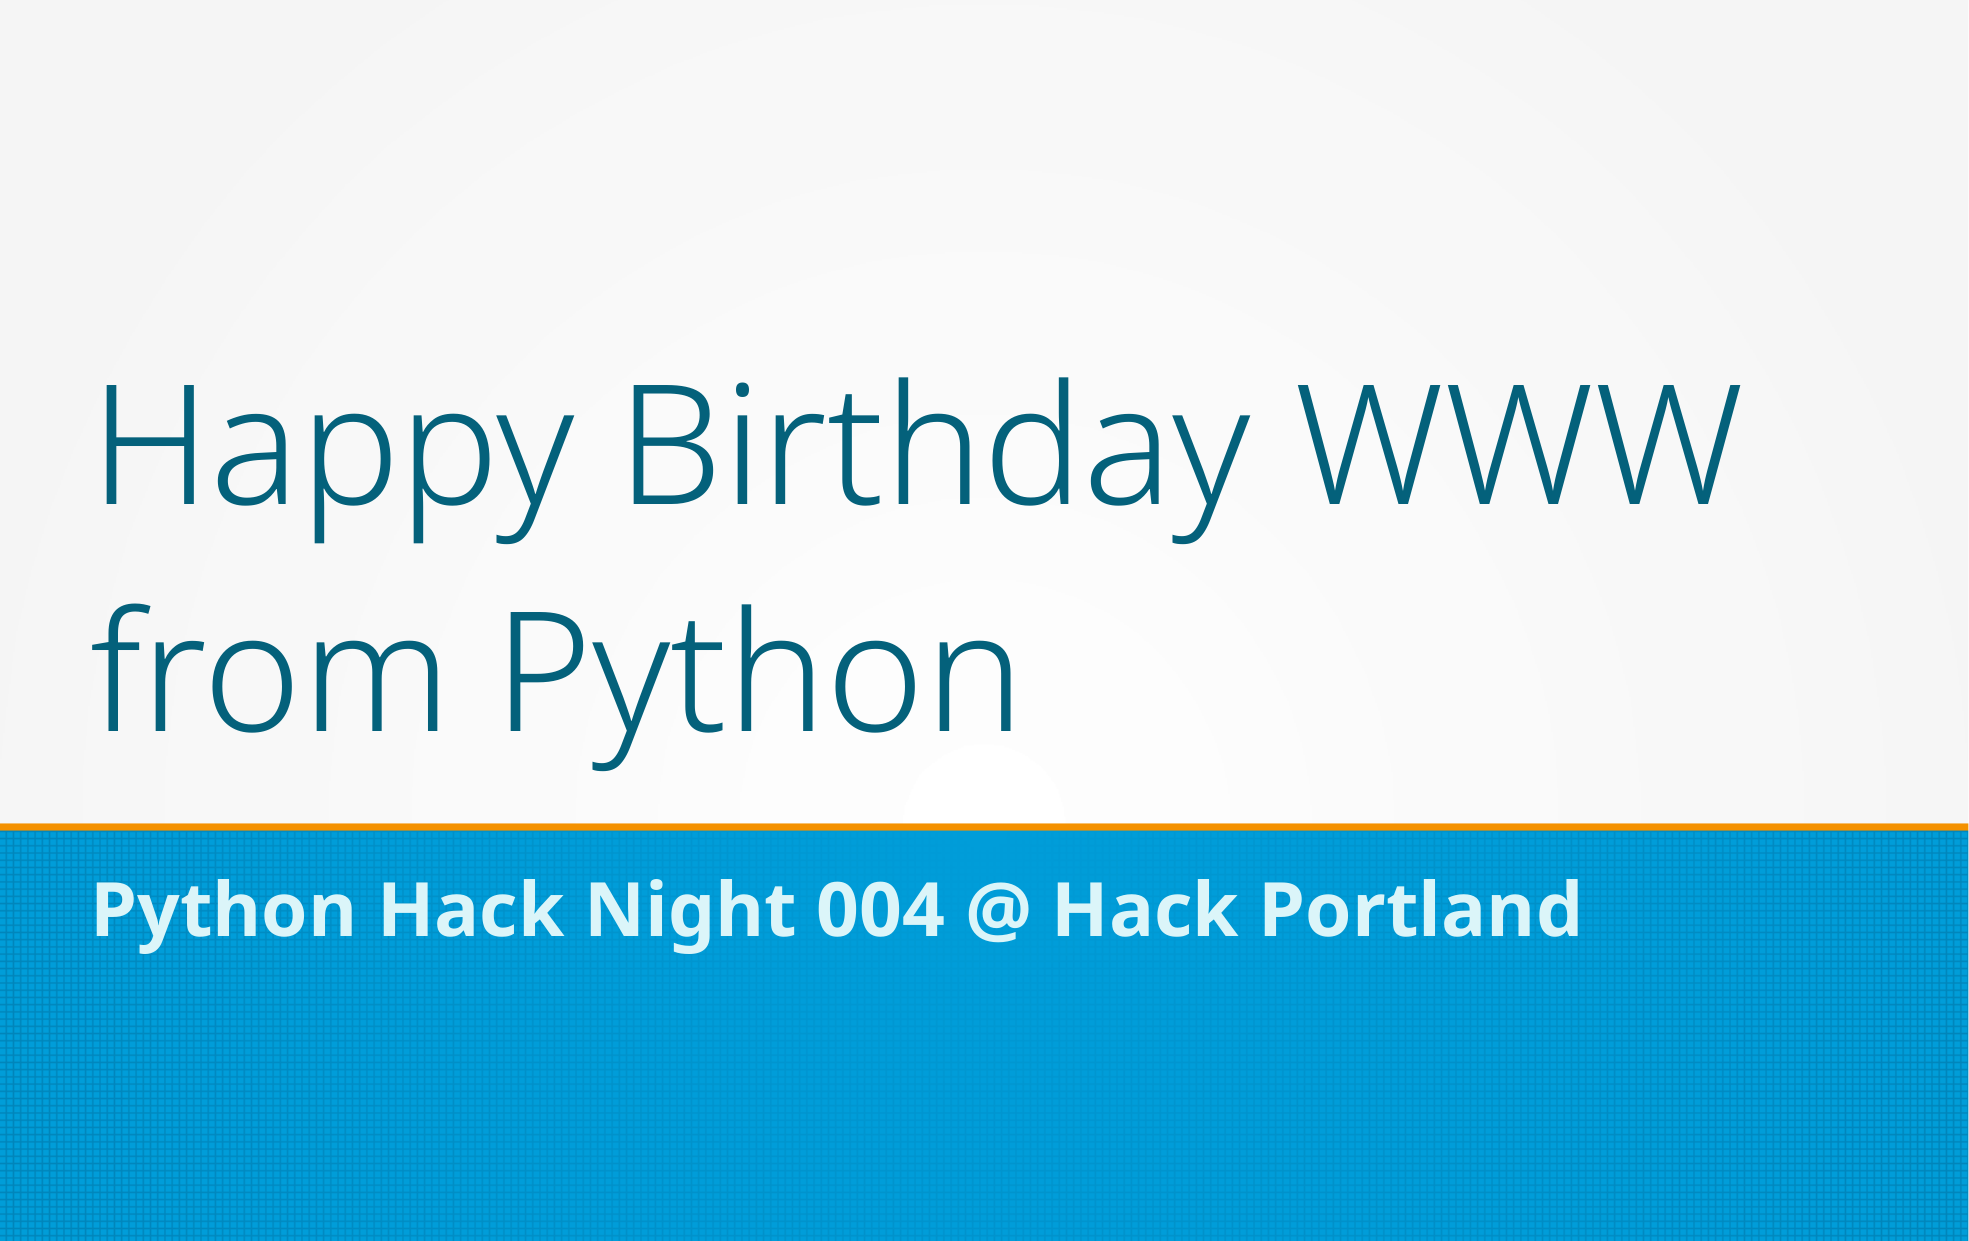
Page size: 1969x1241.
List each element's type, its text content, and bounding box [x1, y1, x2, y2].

title Happy Birthday WWW from Python [90, 49, 1862, 781]
picture [0, 0, 1969, 830]
subtitle Python Hack Night 004 @ Hack Portland [90, 855, 1861, 1111]
